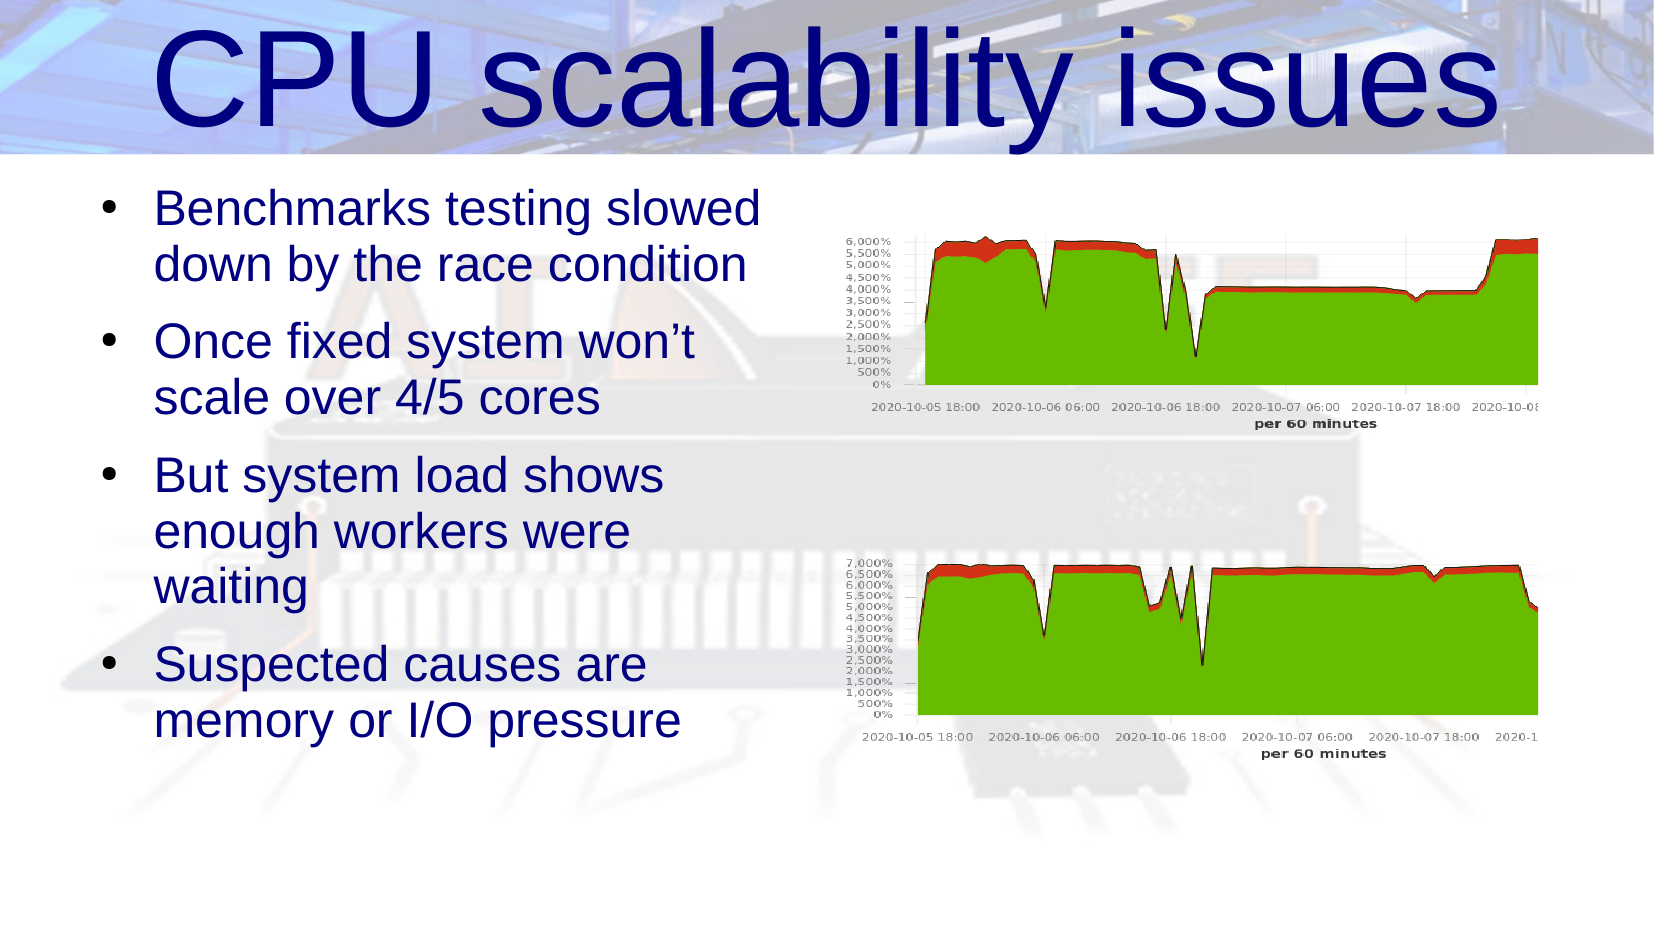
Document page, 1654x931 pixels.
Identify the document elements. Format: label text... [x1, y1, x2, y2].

picture [0, 0, 1654, 931]
list Benchmarks testing slowed down by the race condition Once fixed system won’t scale over 4/5 cores But system load shows enough workers were waiting Suspected causes are memory or I/O pressure [82, 180, 793, 811]
title CPU scalability issues [82, 37, 1571, 121]
